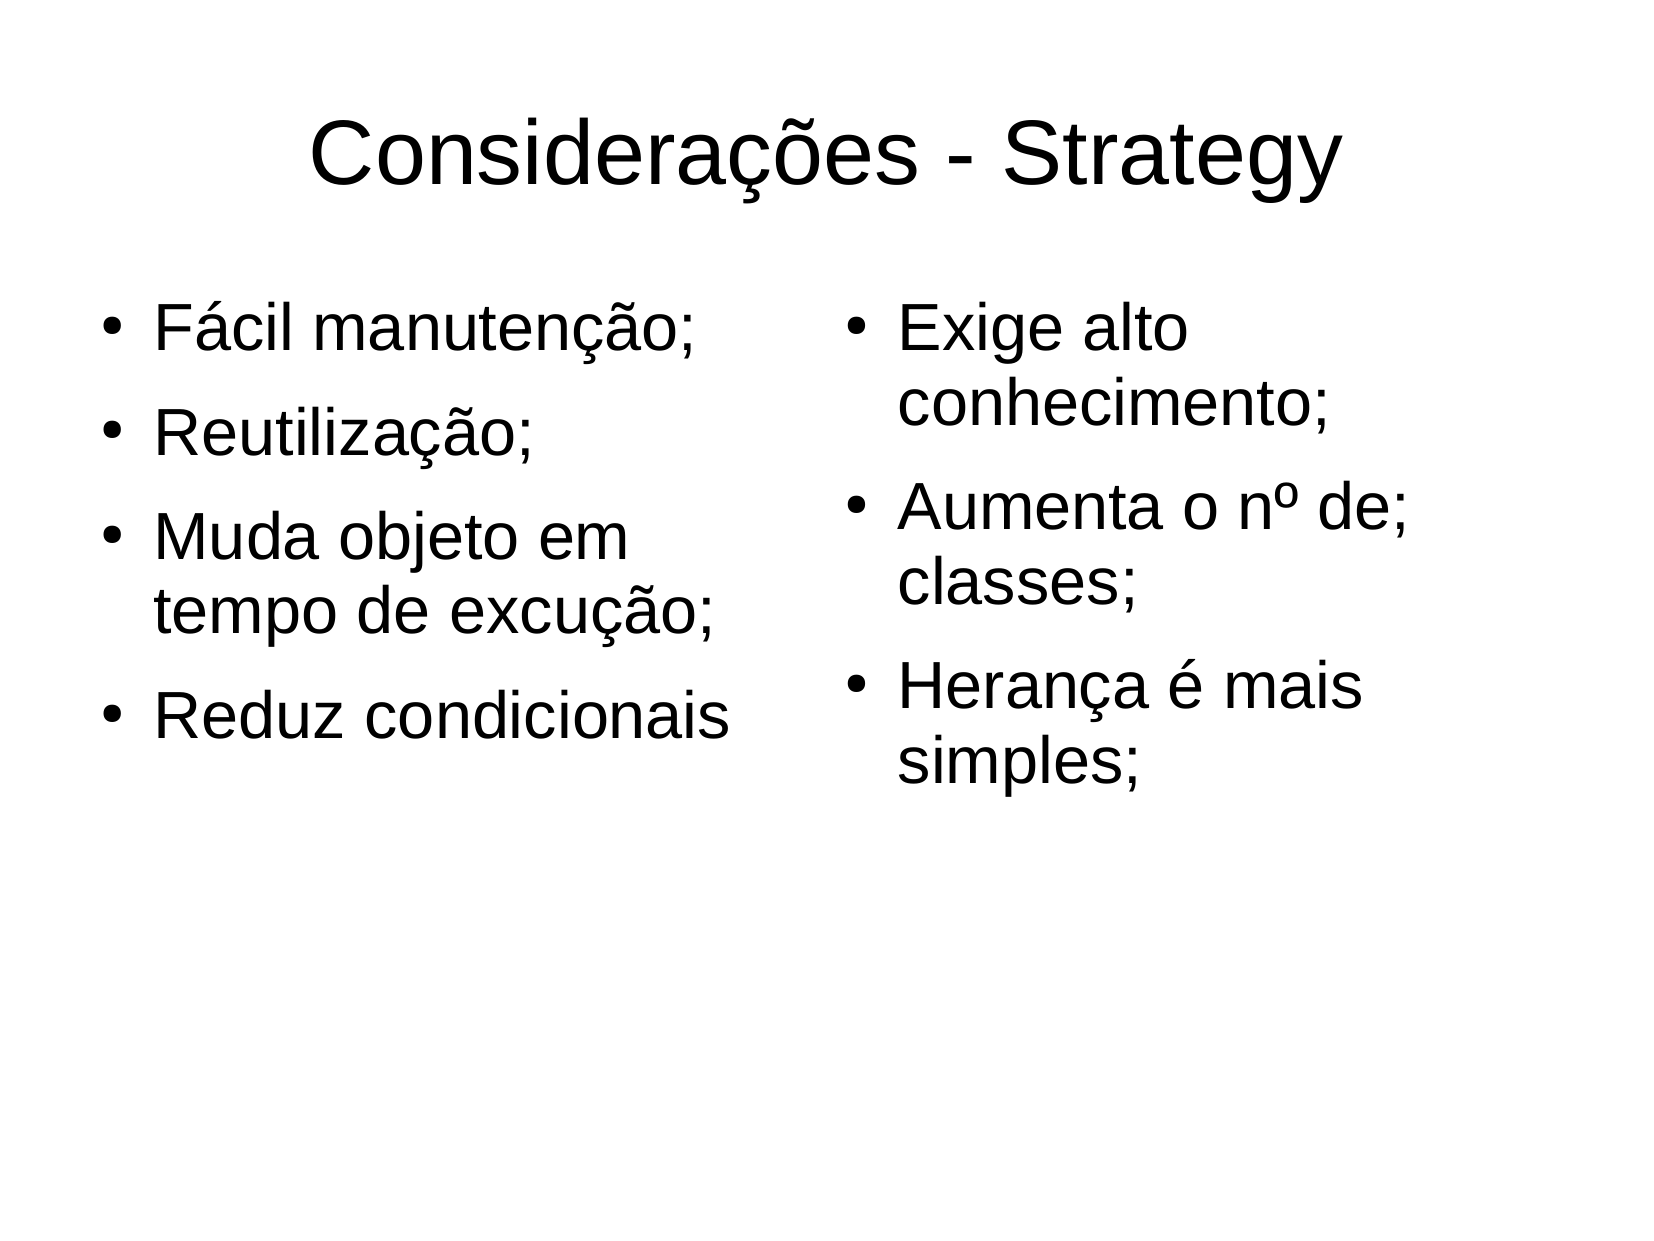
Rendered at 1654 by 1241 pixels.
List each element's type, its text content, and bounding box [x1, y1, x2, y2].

list Exige alto conhecimento; Aumenta o nº de; classes; Herança é mais simples; [826, 290, 1560, 1010]
title Considerações - Strategy [82, 49, 1571, 257]
list Fácil manutenção; Reutilização; Muda objeto em tempo de excução; Reduz condicionais [82, 290, 815, 1010]
